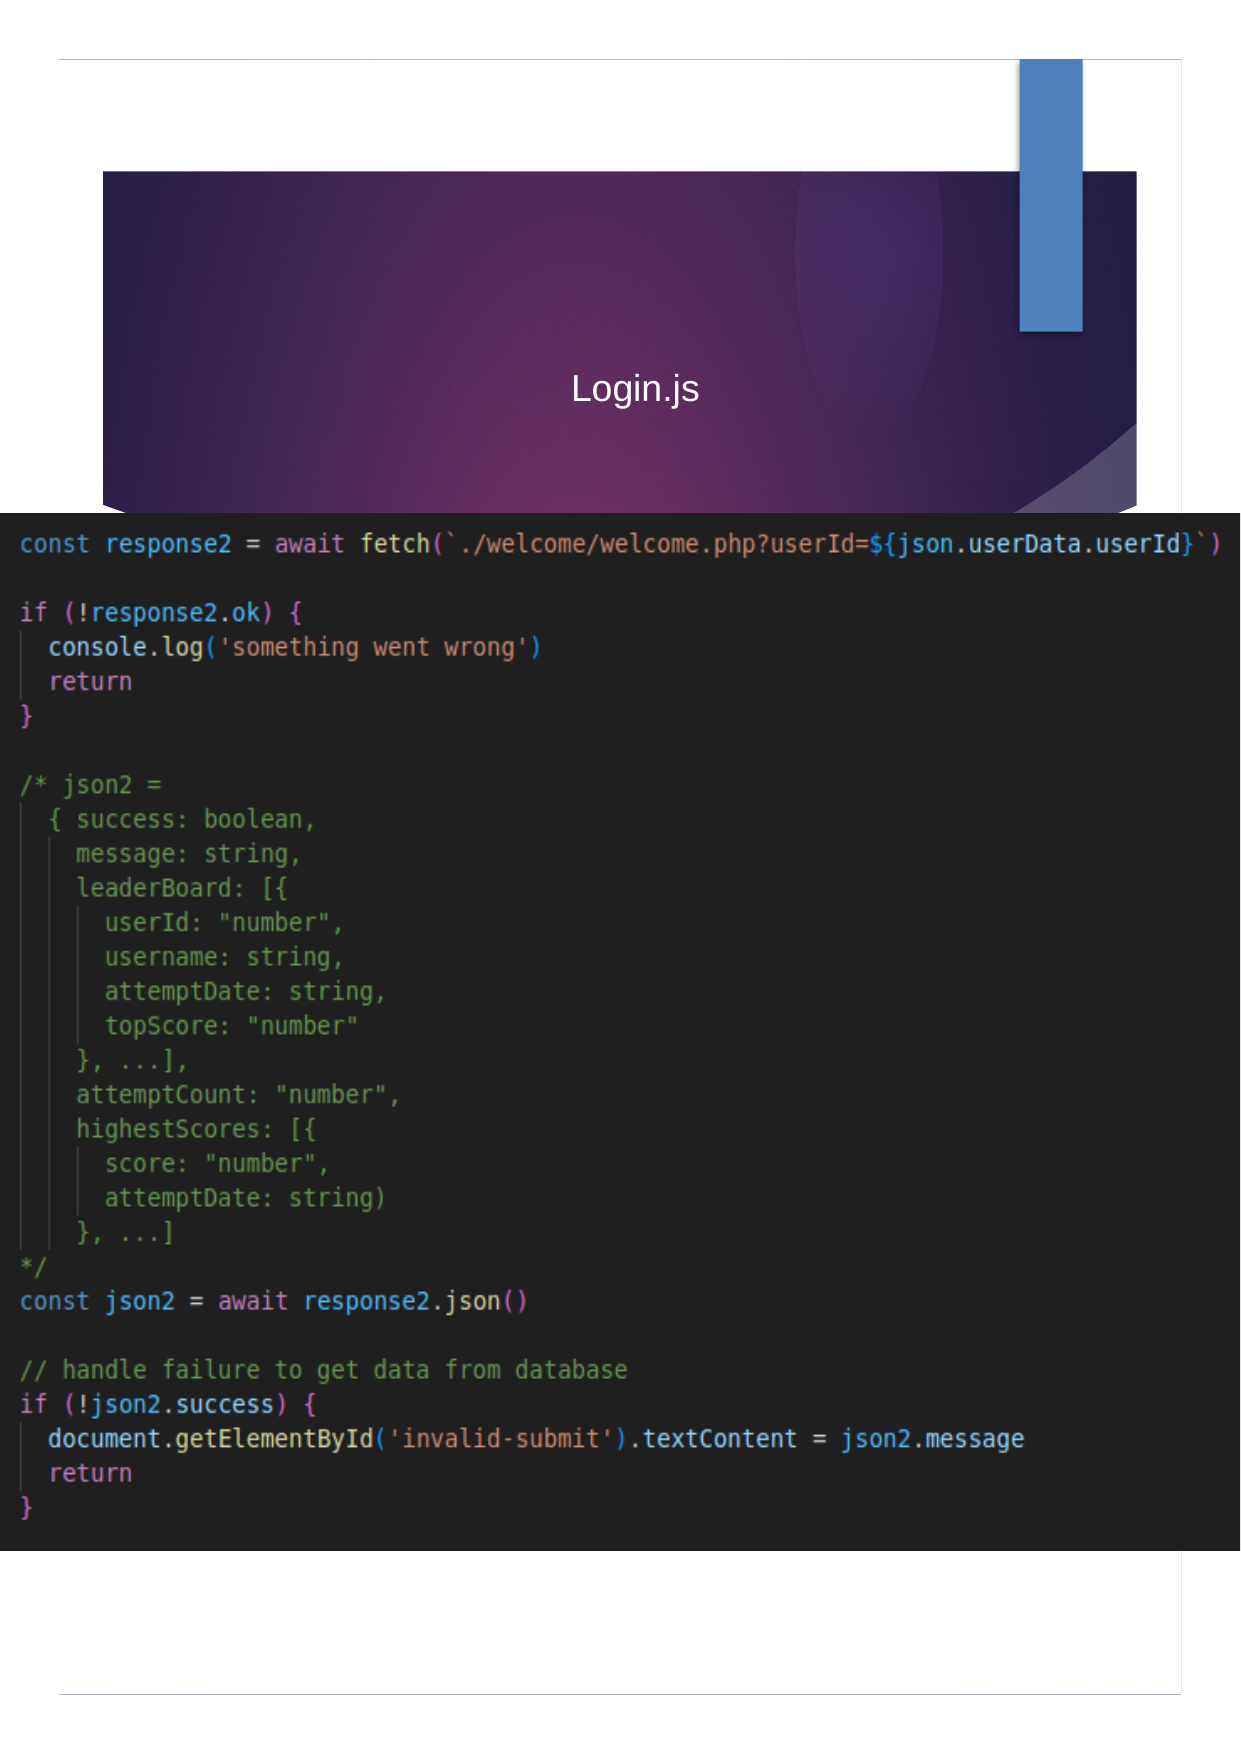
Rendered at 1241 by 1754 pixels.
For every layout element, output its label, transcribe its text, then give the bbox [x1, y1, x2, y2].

picture [0, 172, 1241, 1551]
text_box Login.js [545, 356, 726, 457]
